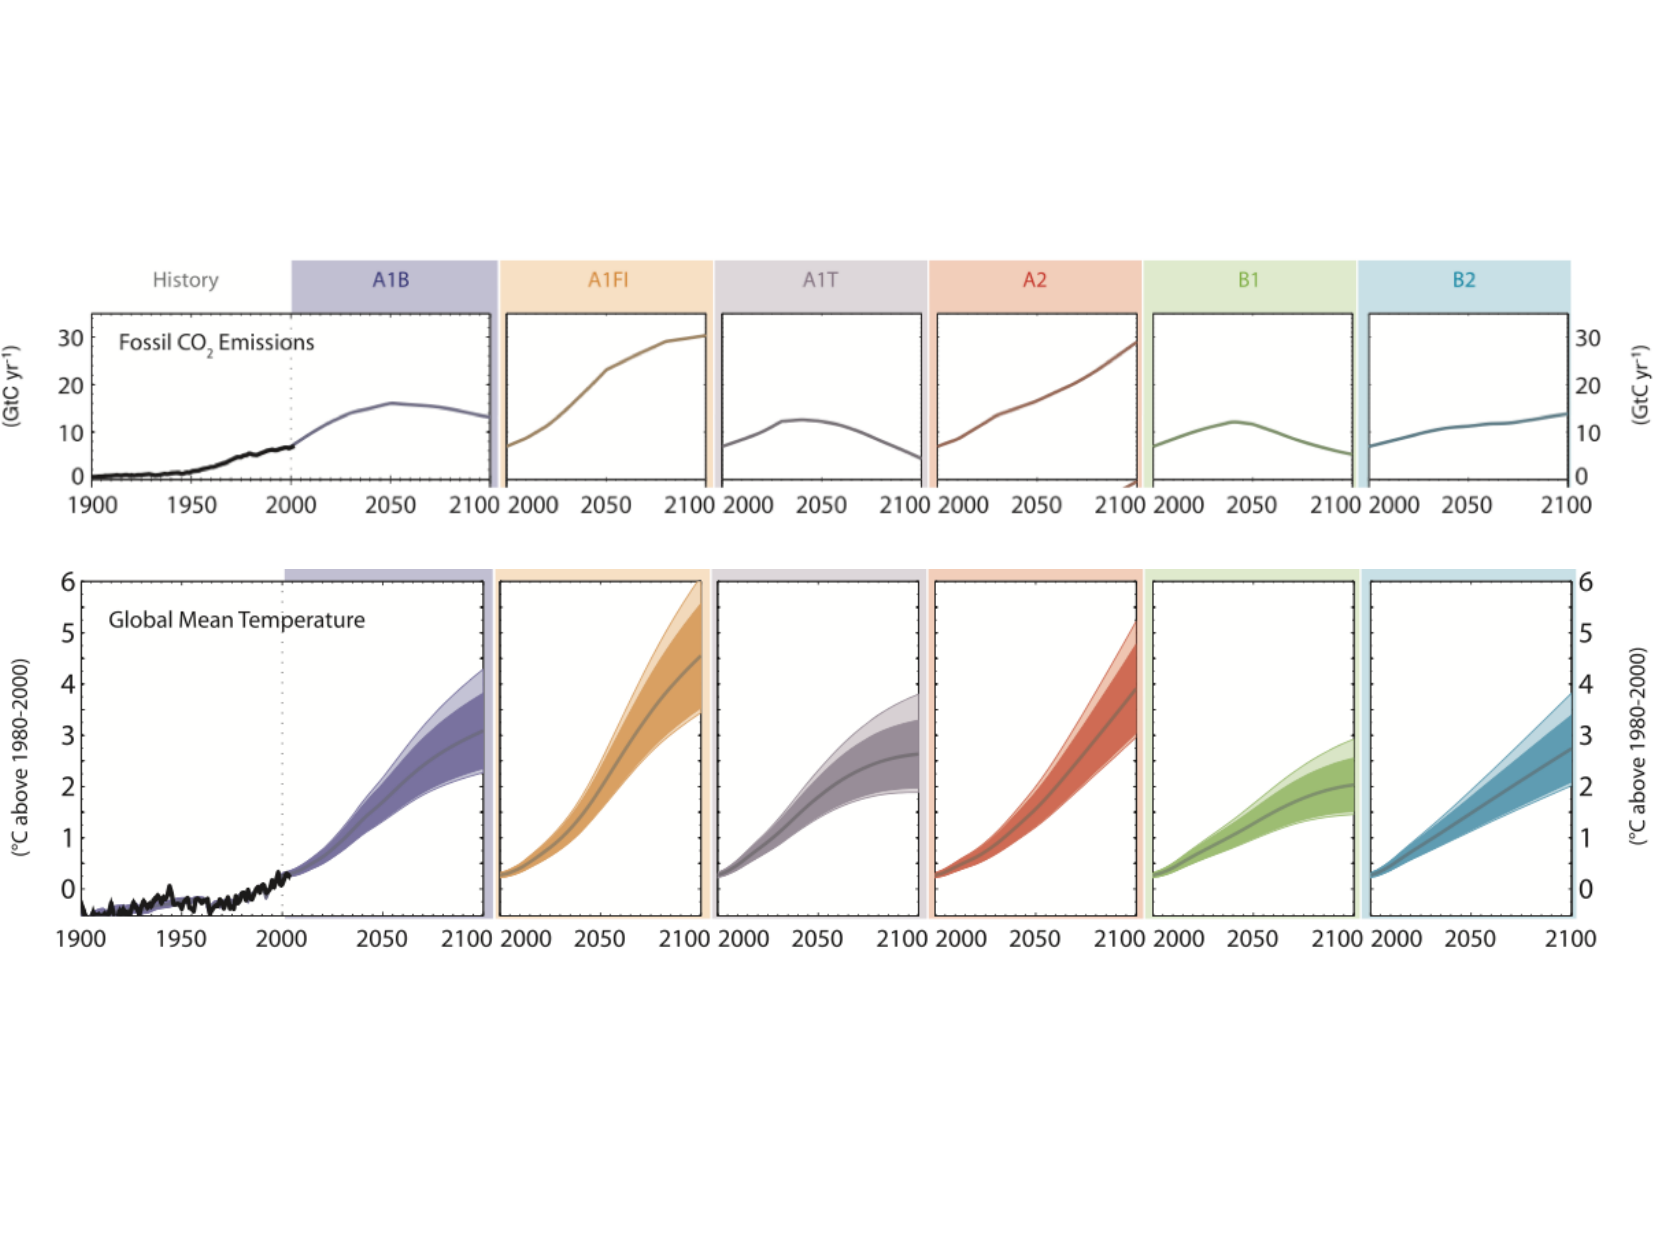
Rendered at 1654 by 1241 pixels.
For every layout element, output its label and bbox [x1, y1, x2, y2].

picture [0, 254, 1654, 520]
picture [0, 569, 1654, 958]
